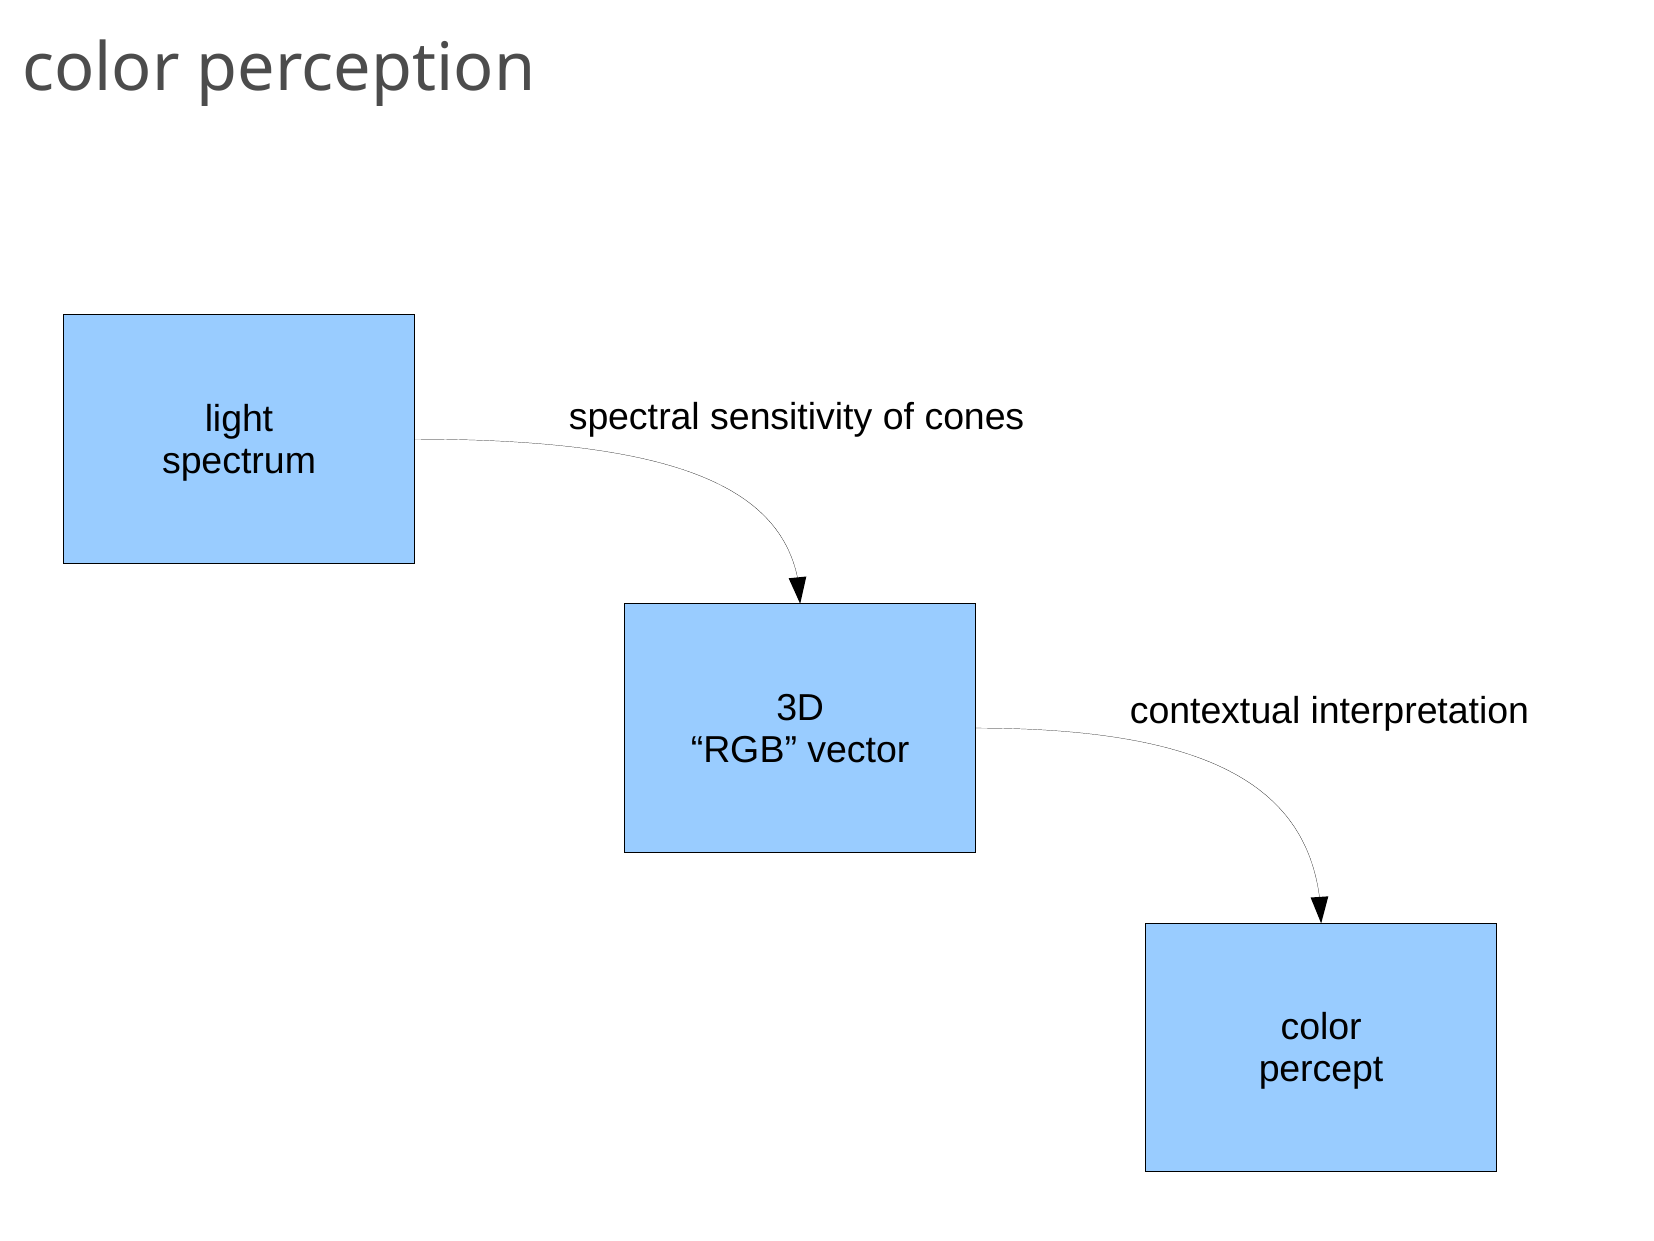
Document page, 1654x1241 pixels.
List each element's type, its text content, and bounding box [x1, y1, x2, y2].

text_box color percept [1145, 923, 1497, 1172]
text_box contextual interpretation [1115, 681, 1544, 739]
title color perception [22, 19, 1654, 213]
text_box light spectrum [63, 314, 415, 564]
text_box 3D “RGB” vector [624, 603, 976, 853]
text_box spectral sensitivity of cones [553, 388, 1040, 446]
